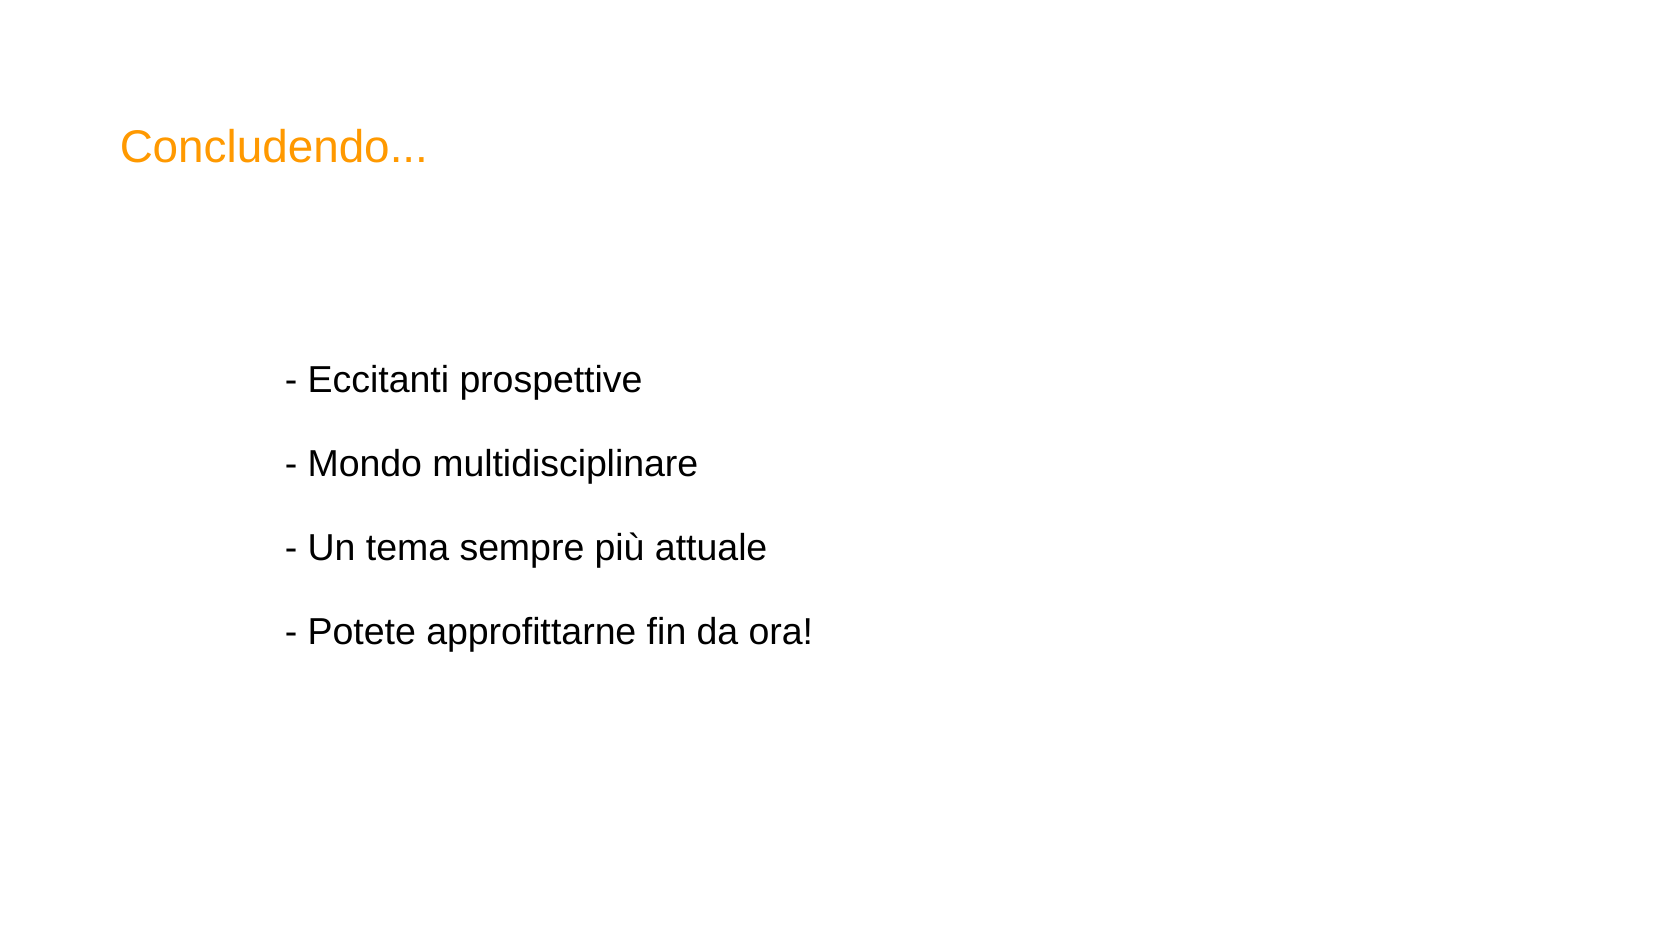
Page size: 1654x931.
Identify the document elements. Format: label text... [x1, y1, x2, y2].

text_box - Eccitanti prospettive - Mondo multidisciplinare - Un tema sempre più attuale - Potete approfittarne fin da ora! [270, 351, 1576, 661]
text_box Concludendo... [105, 113, 1516, 181]
